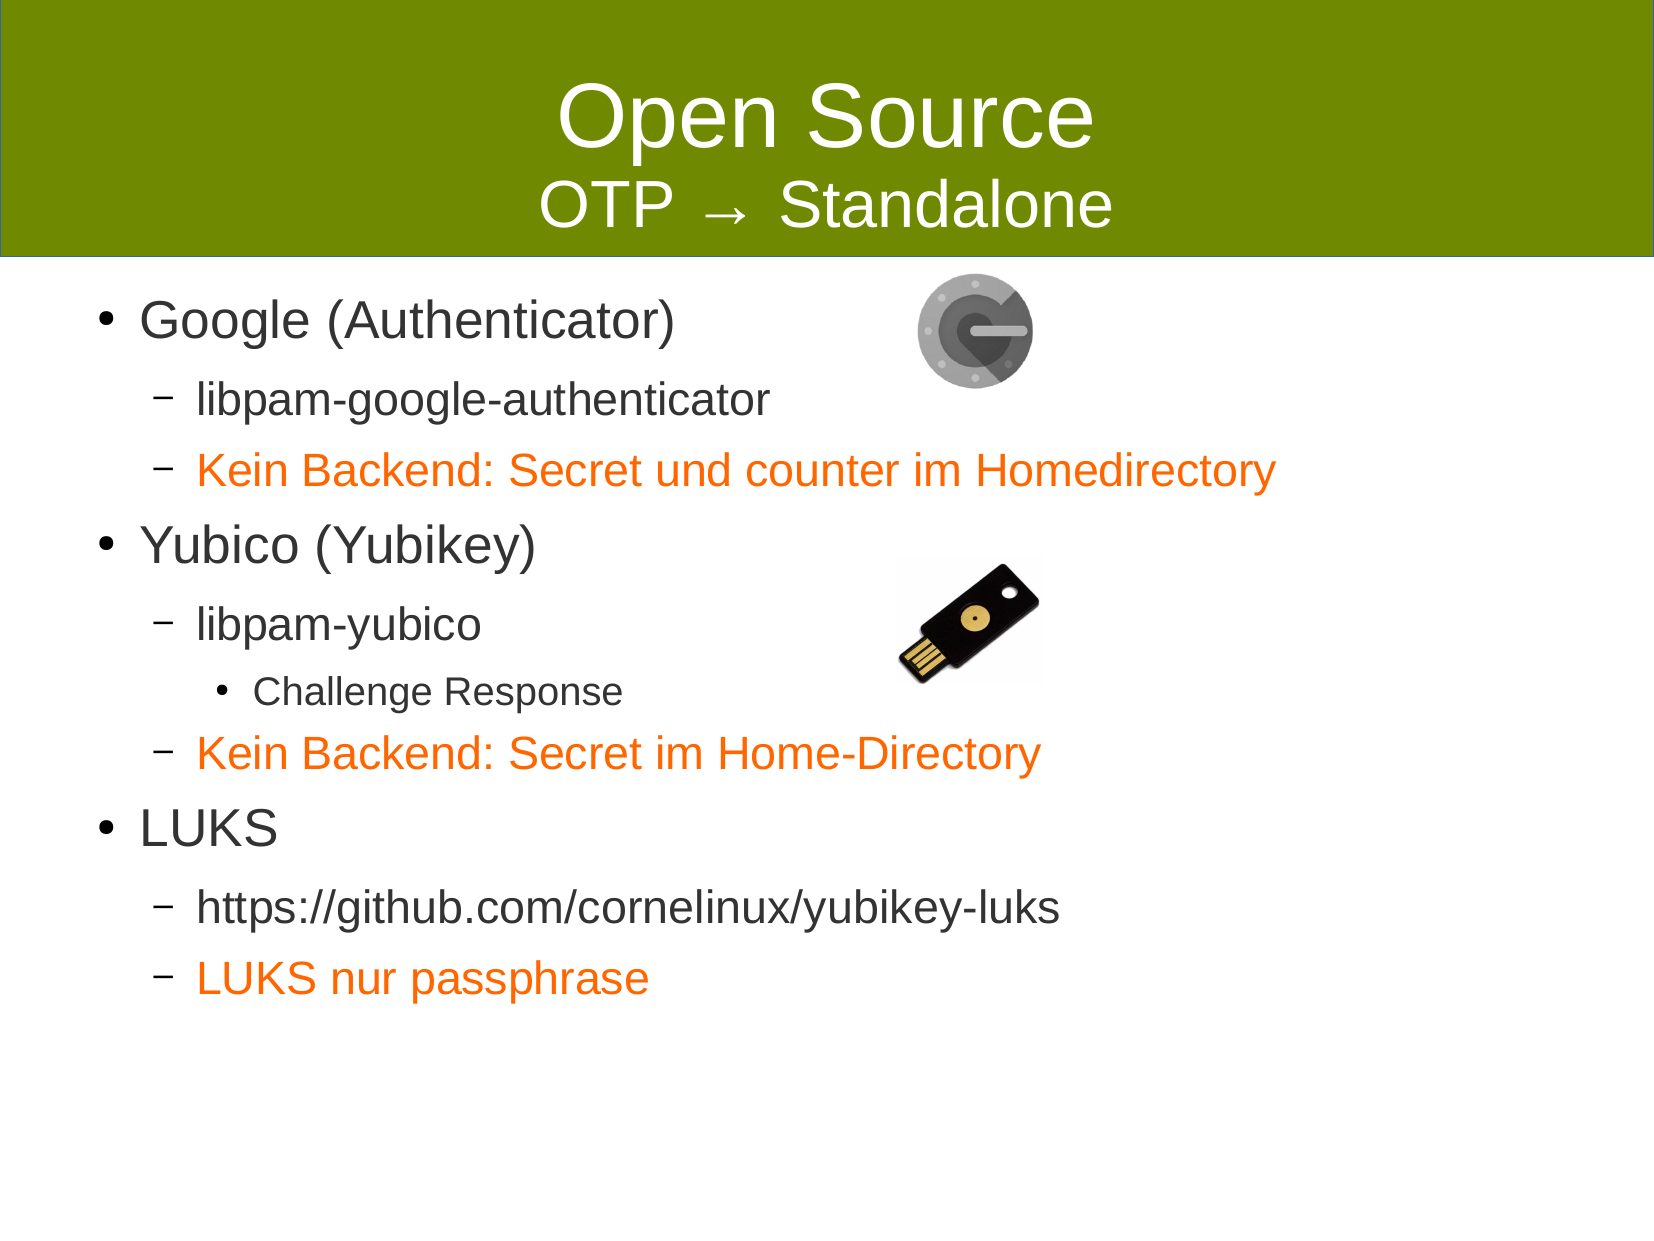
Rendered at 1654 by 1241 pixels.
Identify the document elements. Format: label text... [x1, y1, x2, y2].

list Google (Authenticator) libpam-google-authenticator Kein Backend: Secret und counter im Homedirectory Yubico (Yubikey) libpam-yubico Challenge Response Kein Backend: Secret im Home-Directory LUKS https://github.com/cornelinux/yubikey-luks LUKS nur passphrase [82, 290, 1571, 1010]
picture [897, 555, 1045, 686]
title Open Source OTP → Standalone [82, 49, 1571, 257]
picture [908, 262, 1039, 396]
